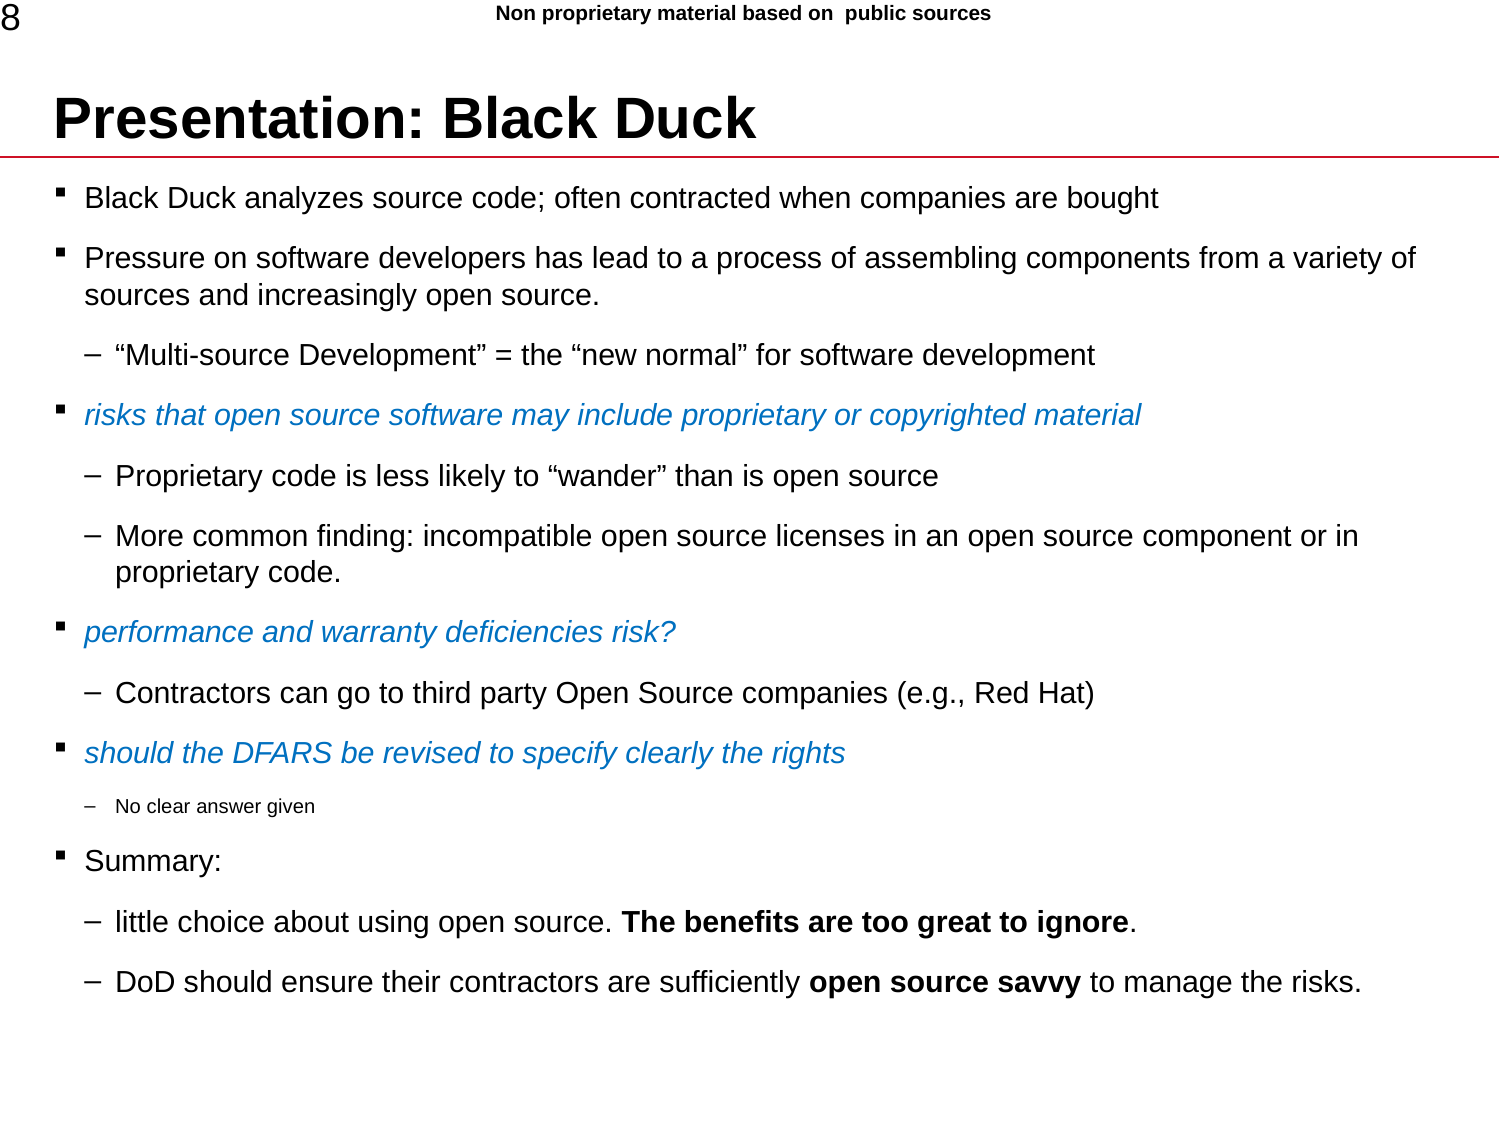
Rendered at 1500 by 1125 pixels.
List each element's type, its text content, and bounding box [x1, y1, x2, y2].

list Black Duck analyzes source code; often contracted when companies are bought Pressure on software developers has lead to a process of assembling components from a variety of sources and increasingly open source. “Multi-source Development” = the “new normal” for software development risks that open source software may include proprietary or copyrighted material Proprietary code is less likely to “wander” than is open source More common finding: incompatible open source licenses in an open source component or in proprietary code. performance and warranty deficiencies risk? Contractors can go to third party Open Source companies (e.g., Red Hat) should the DFARS be revised to specify clearly the rights No clear answer given Summary: little choice about using open source. The benefits are too great to ignore. DoD should ensure their contractors are sufficiently open source savvy to manage the risks. [38, 170, 1461, 1011]
title Presentation: Black Duck [38, 35, 1225, 158]
